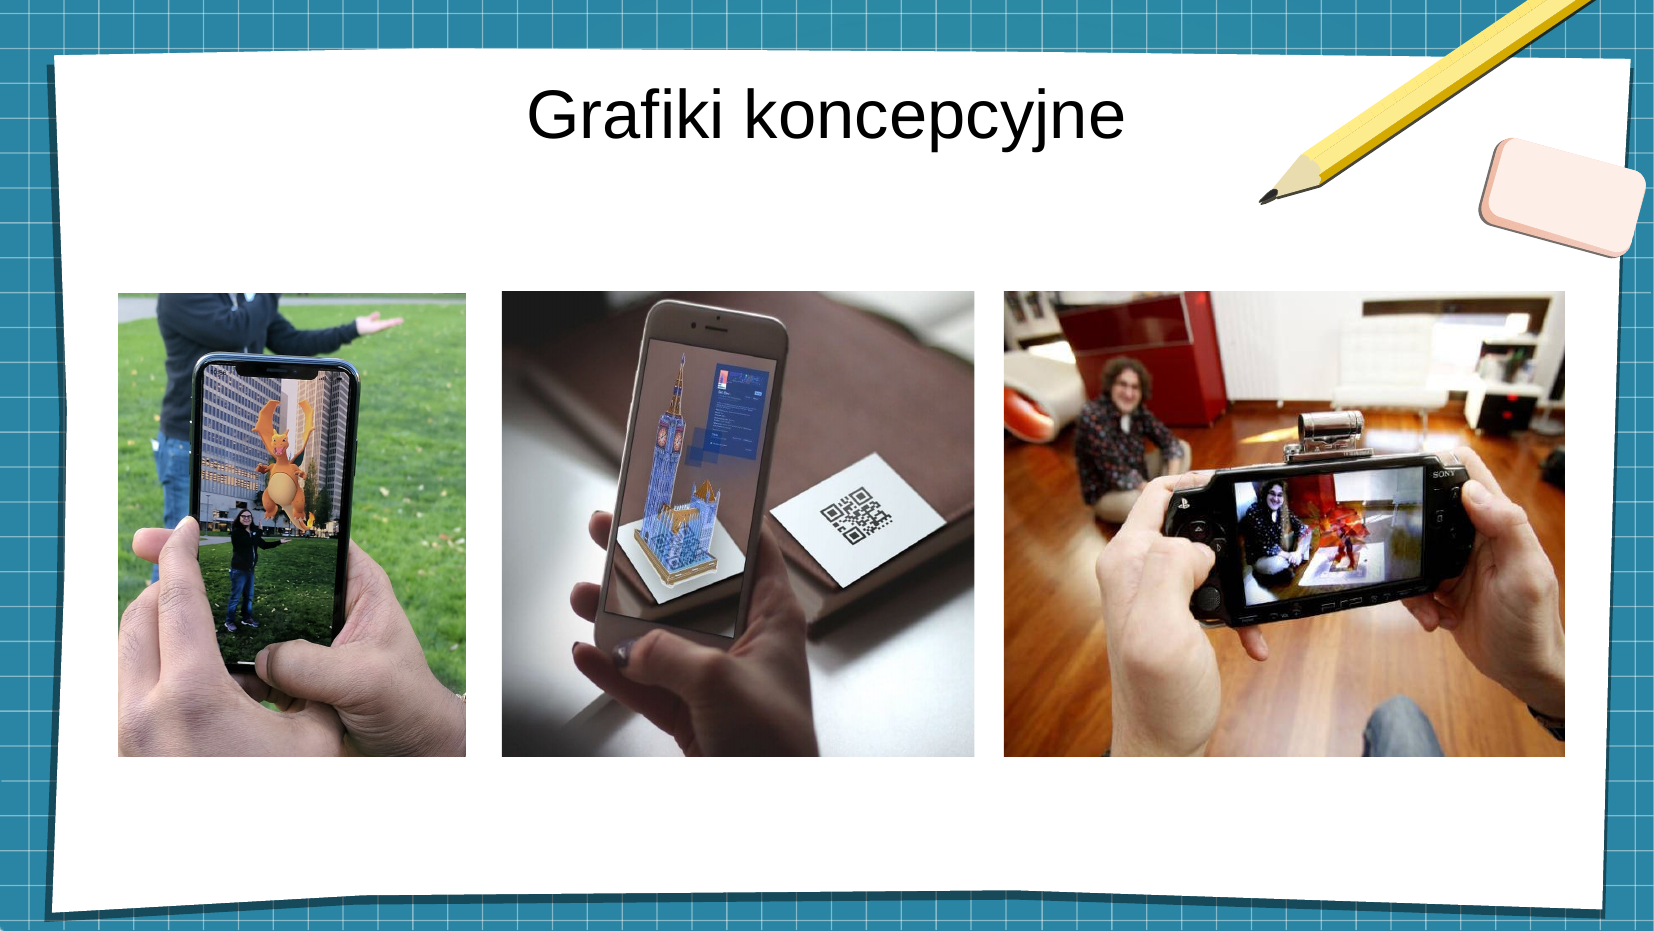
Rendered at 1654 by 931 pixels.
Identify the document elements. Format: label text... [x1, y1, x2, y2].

picture [118, 293, 466, 758]
picture [1003, 291, 1565, 758]
picture [501, 291, 975, 758]
title Grafiki koncepcyjne [82, 37, 1571, 193]
